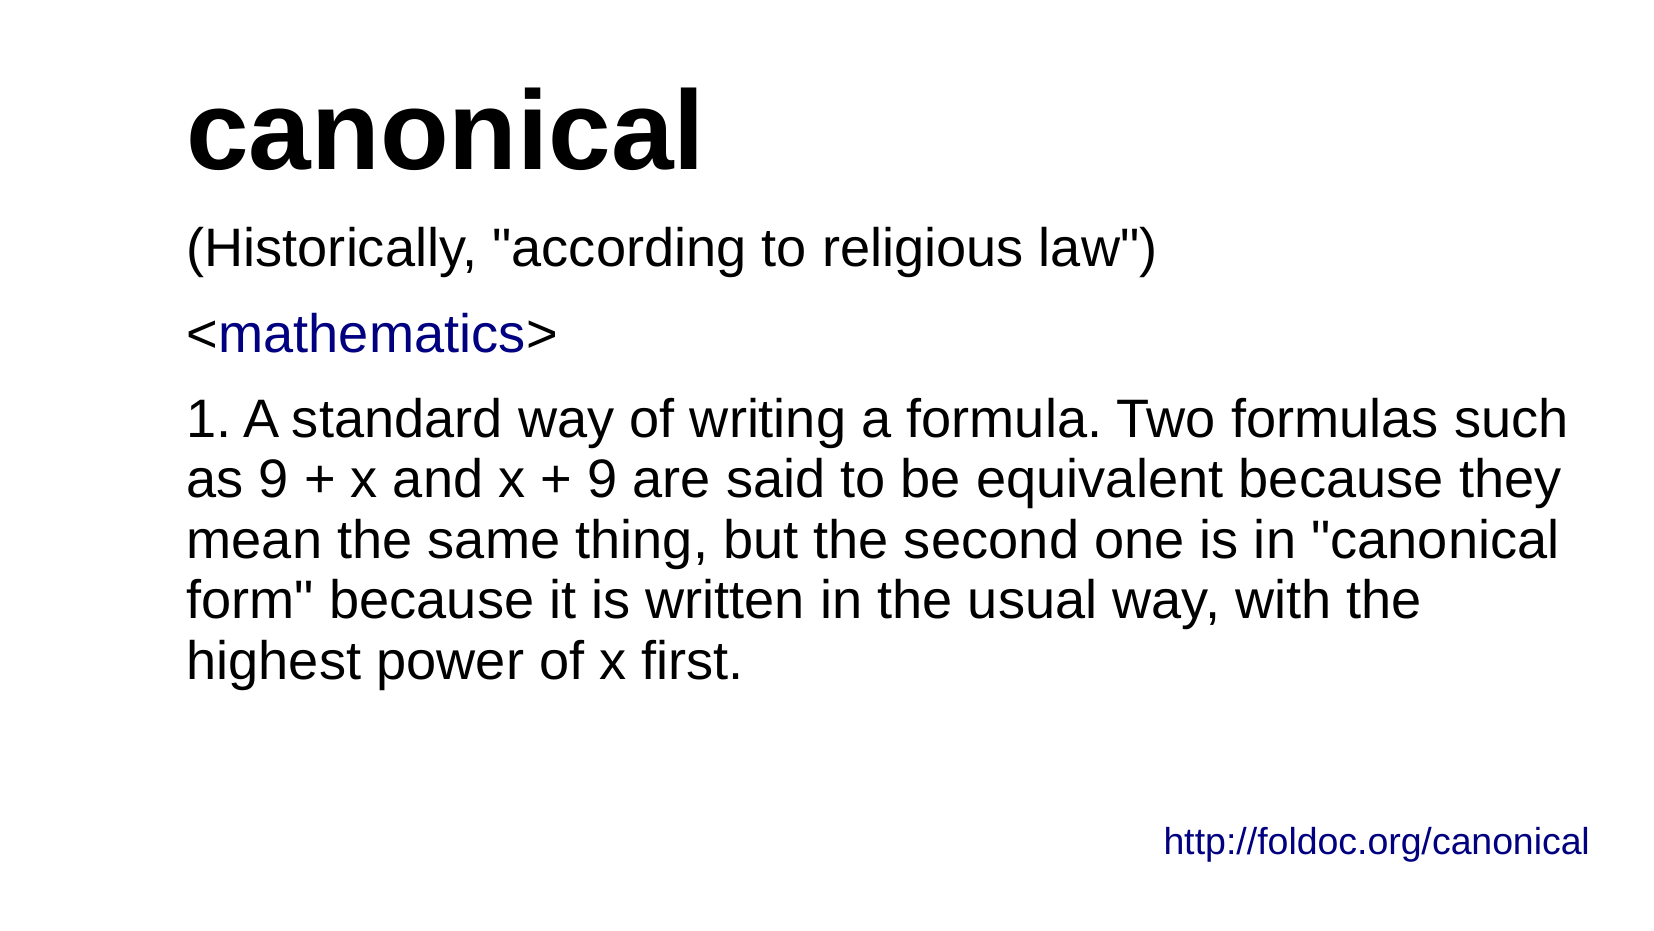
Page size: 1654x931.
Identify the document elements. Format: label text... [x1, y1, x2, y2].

text_box http://foldoc.org/canonical [1148, 813, 1606, 871]
text_box canonical (Historically, "according to religious law") <mathematics> 1. A standard way of writing a formula. Two formulas such as 9 + x and x + 9 are said to be equivalent because they mean the same thing, but the second one is in "canonical form" because it is written in the usual way, with the highest power of x first. [171, 60, 1591, 852]
